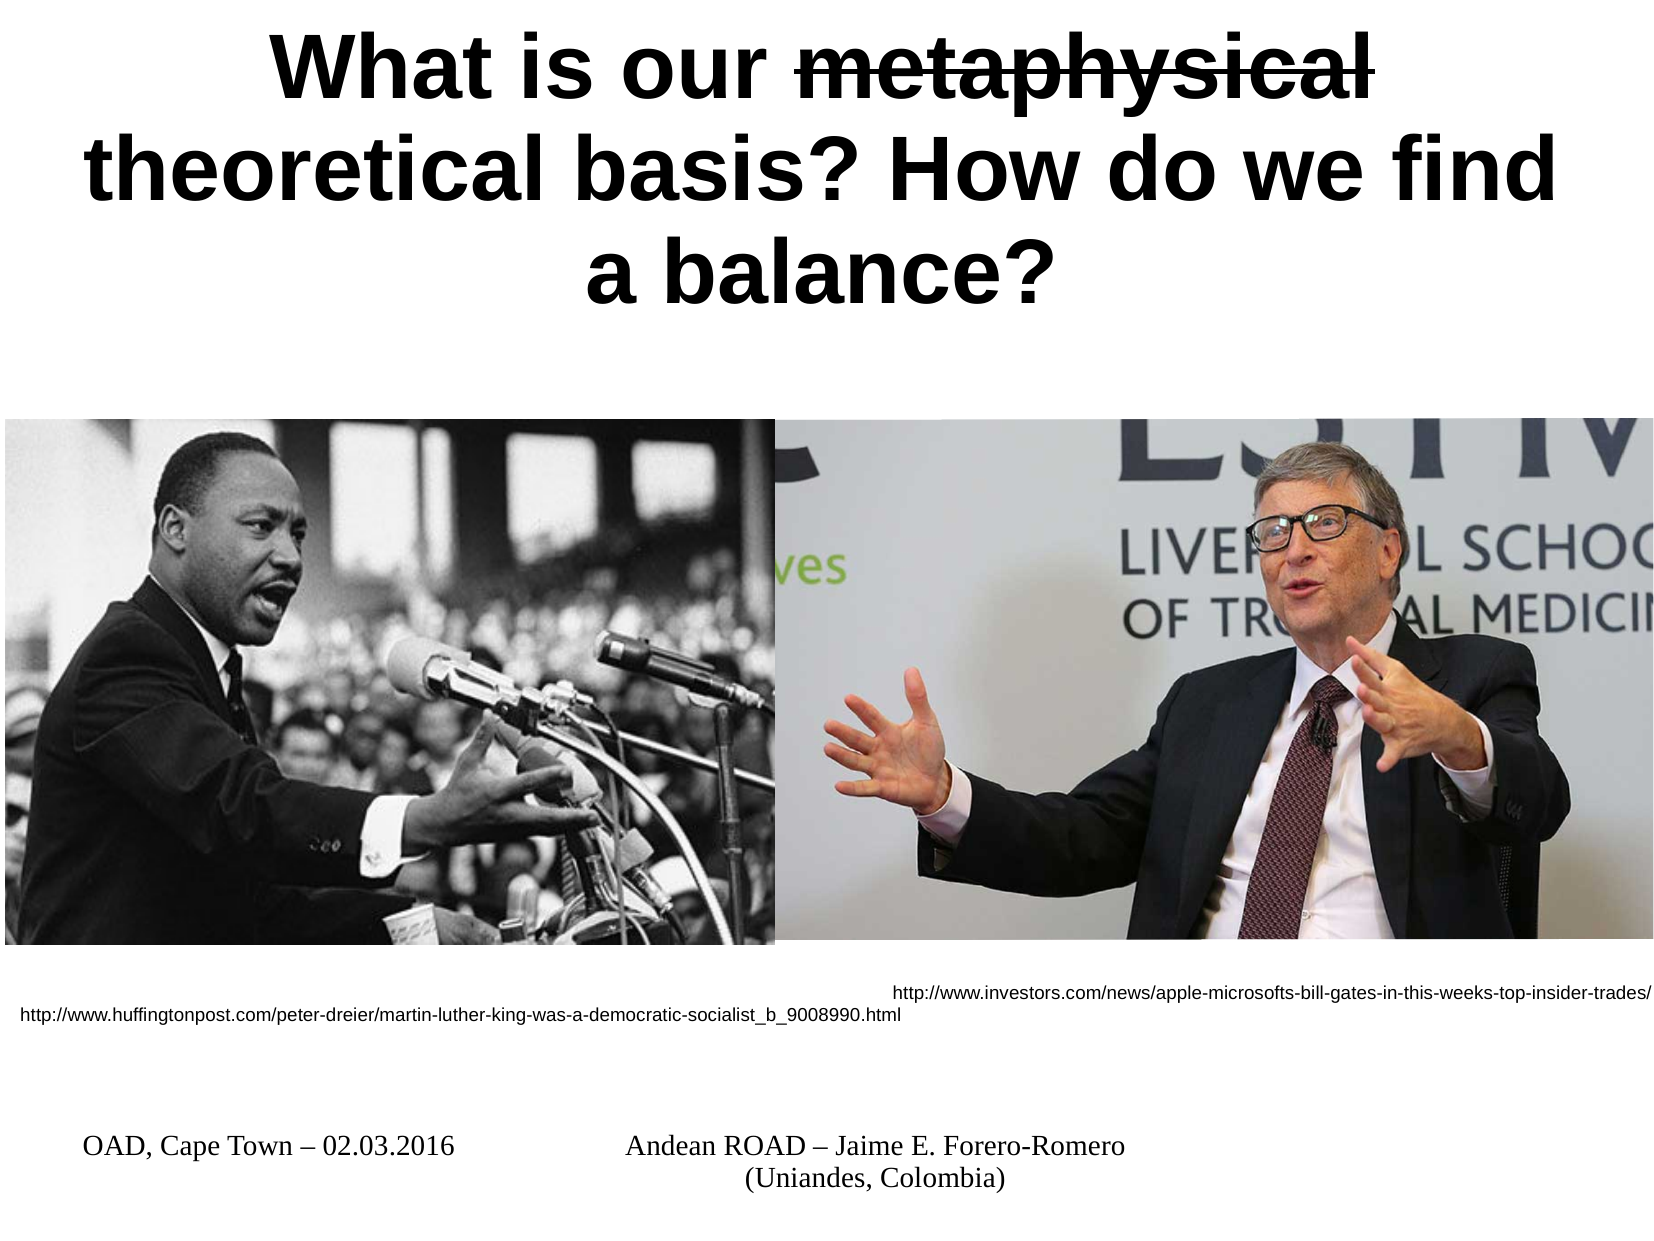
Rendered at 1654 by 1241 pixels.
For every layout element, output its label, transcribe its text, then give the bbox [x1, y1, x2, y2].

text_box http://www.investors.com/news/apple-microsofts-bill-gates-in-this-weeks-top-insider-trades/ [877, 975, 1654, 1241]
picture [5, 417, 1654, 946]
title What is our metaphysical theoretical basis? How do we find a balance? [78, 14, 1567, 323]
text_box http://www.huffingtonpost.com/peter-dreier/martin-luther-king-was-a-democratic-socialist_b_9008990.html [5, 996, 1621, 1034]
